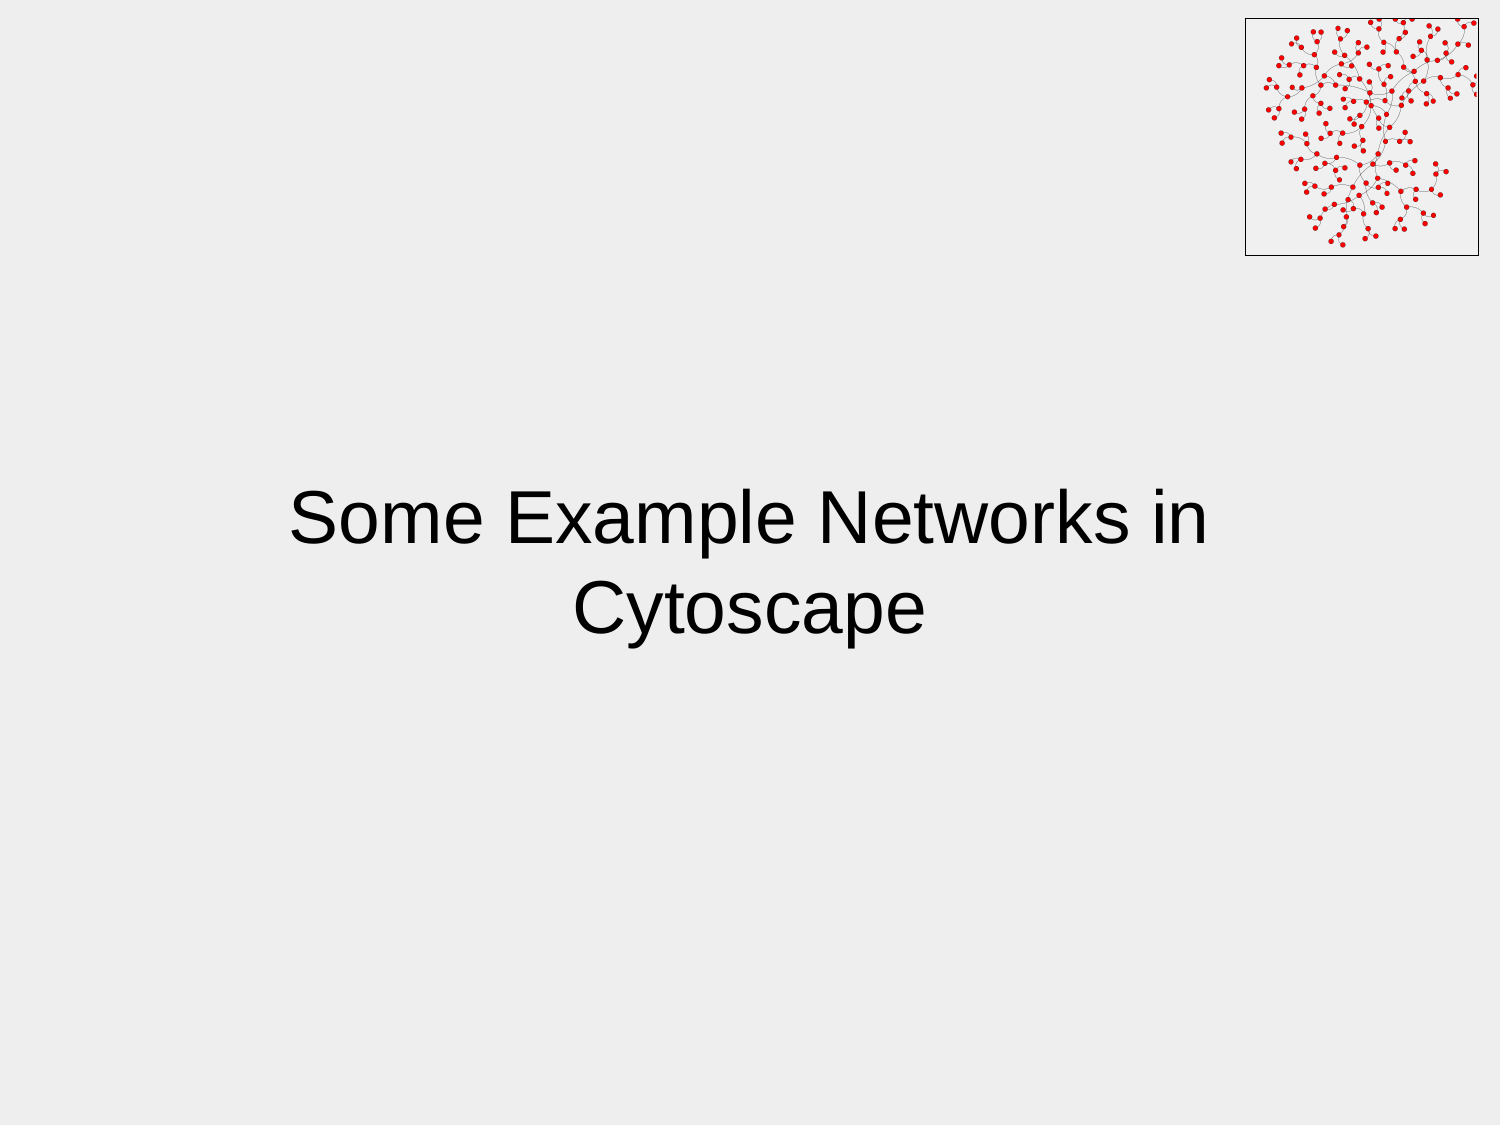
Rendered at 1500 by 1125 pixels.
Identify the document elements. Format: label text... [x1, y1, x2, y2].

text_box Some Example Networks in Cytoscape [164, 468, 1335, 649]
picture [1246, 19, 1478, 255]
